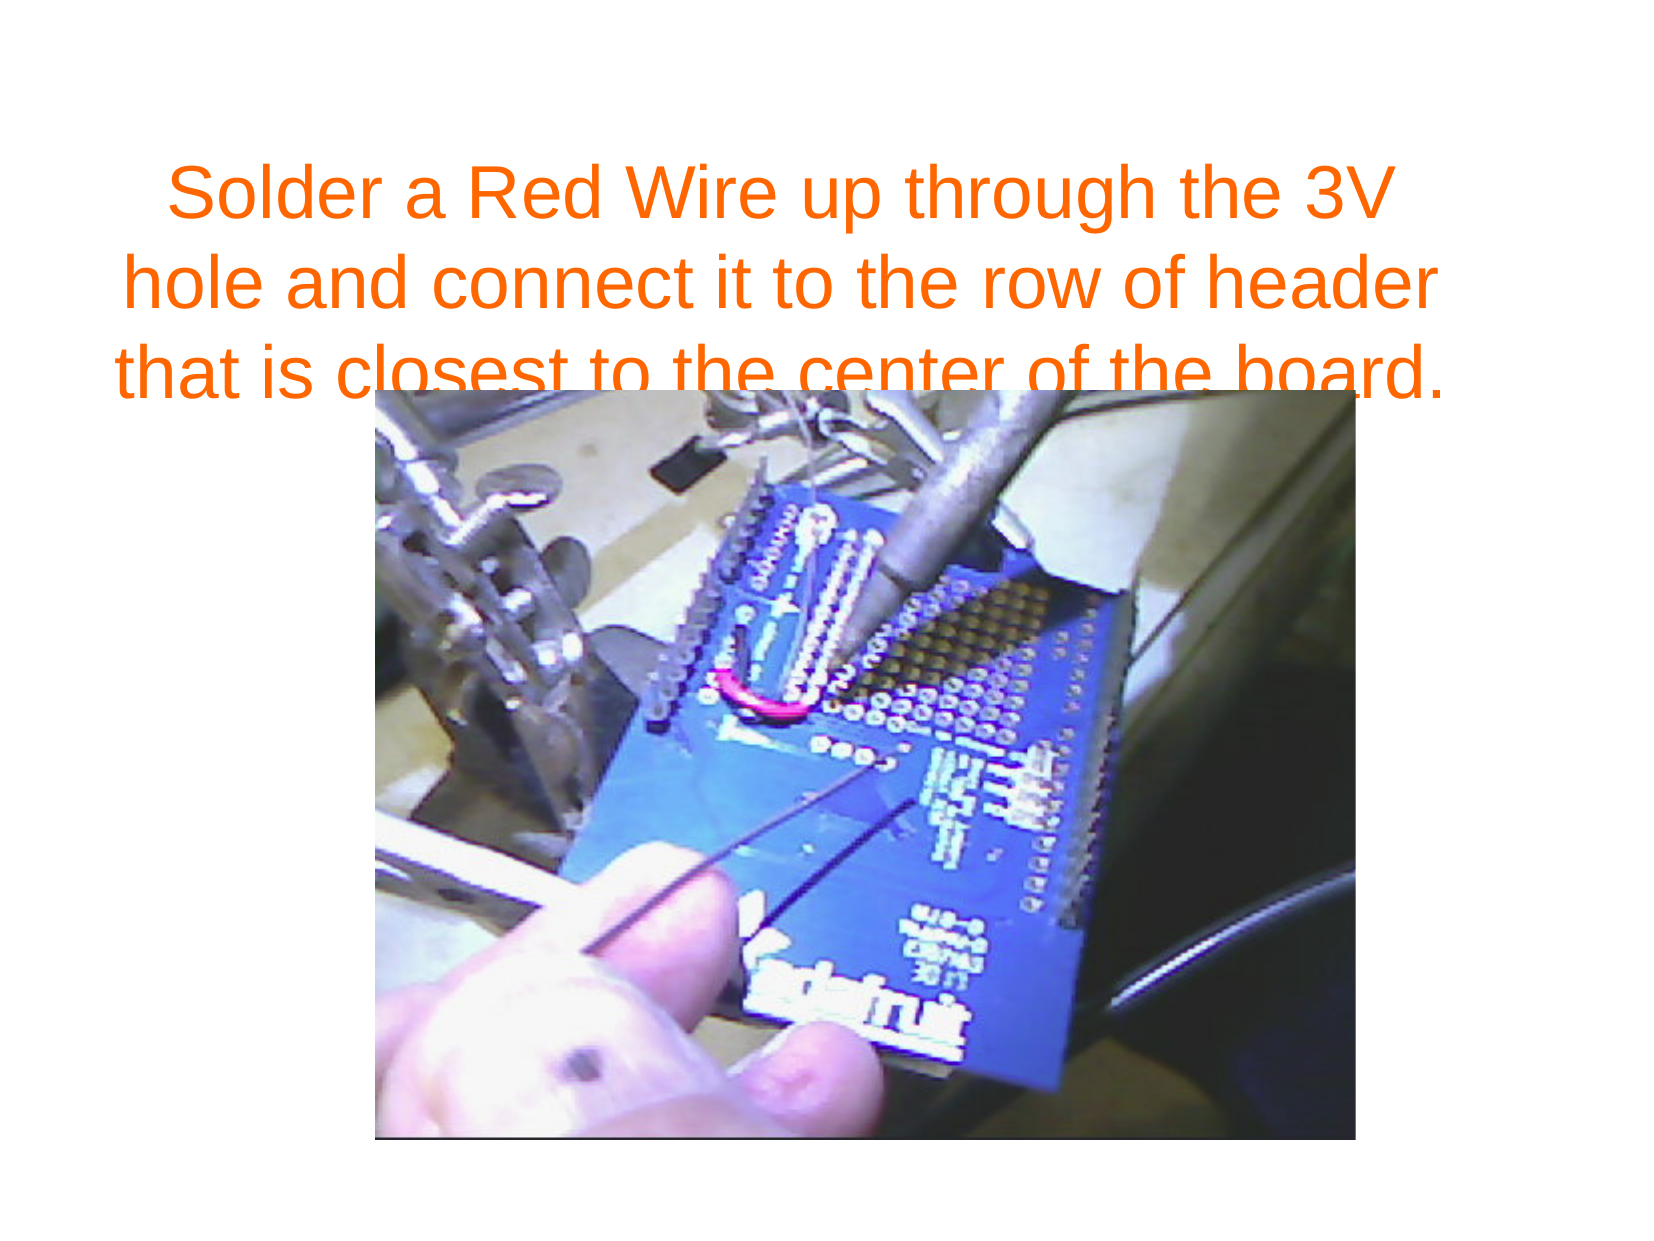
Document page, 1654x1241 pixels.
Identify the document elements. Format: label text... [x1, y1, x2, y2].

picture [375, 390, 1356, 1141]
title Solder a Red Wire up through the 3V hole and connect it to the row of header that is closest to the center of the board. [108, 143, 1456, 355]
